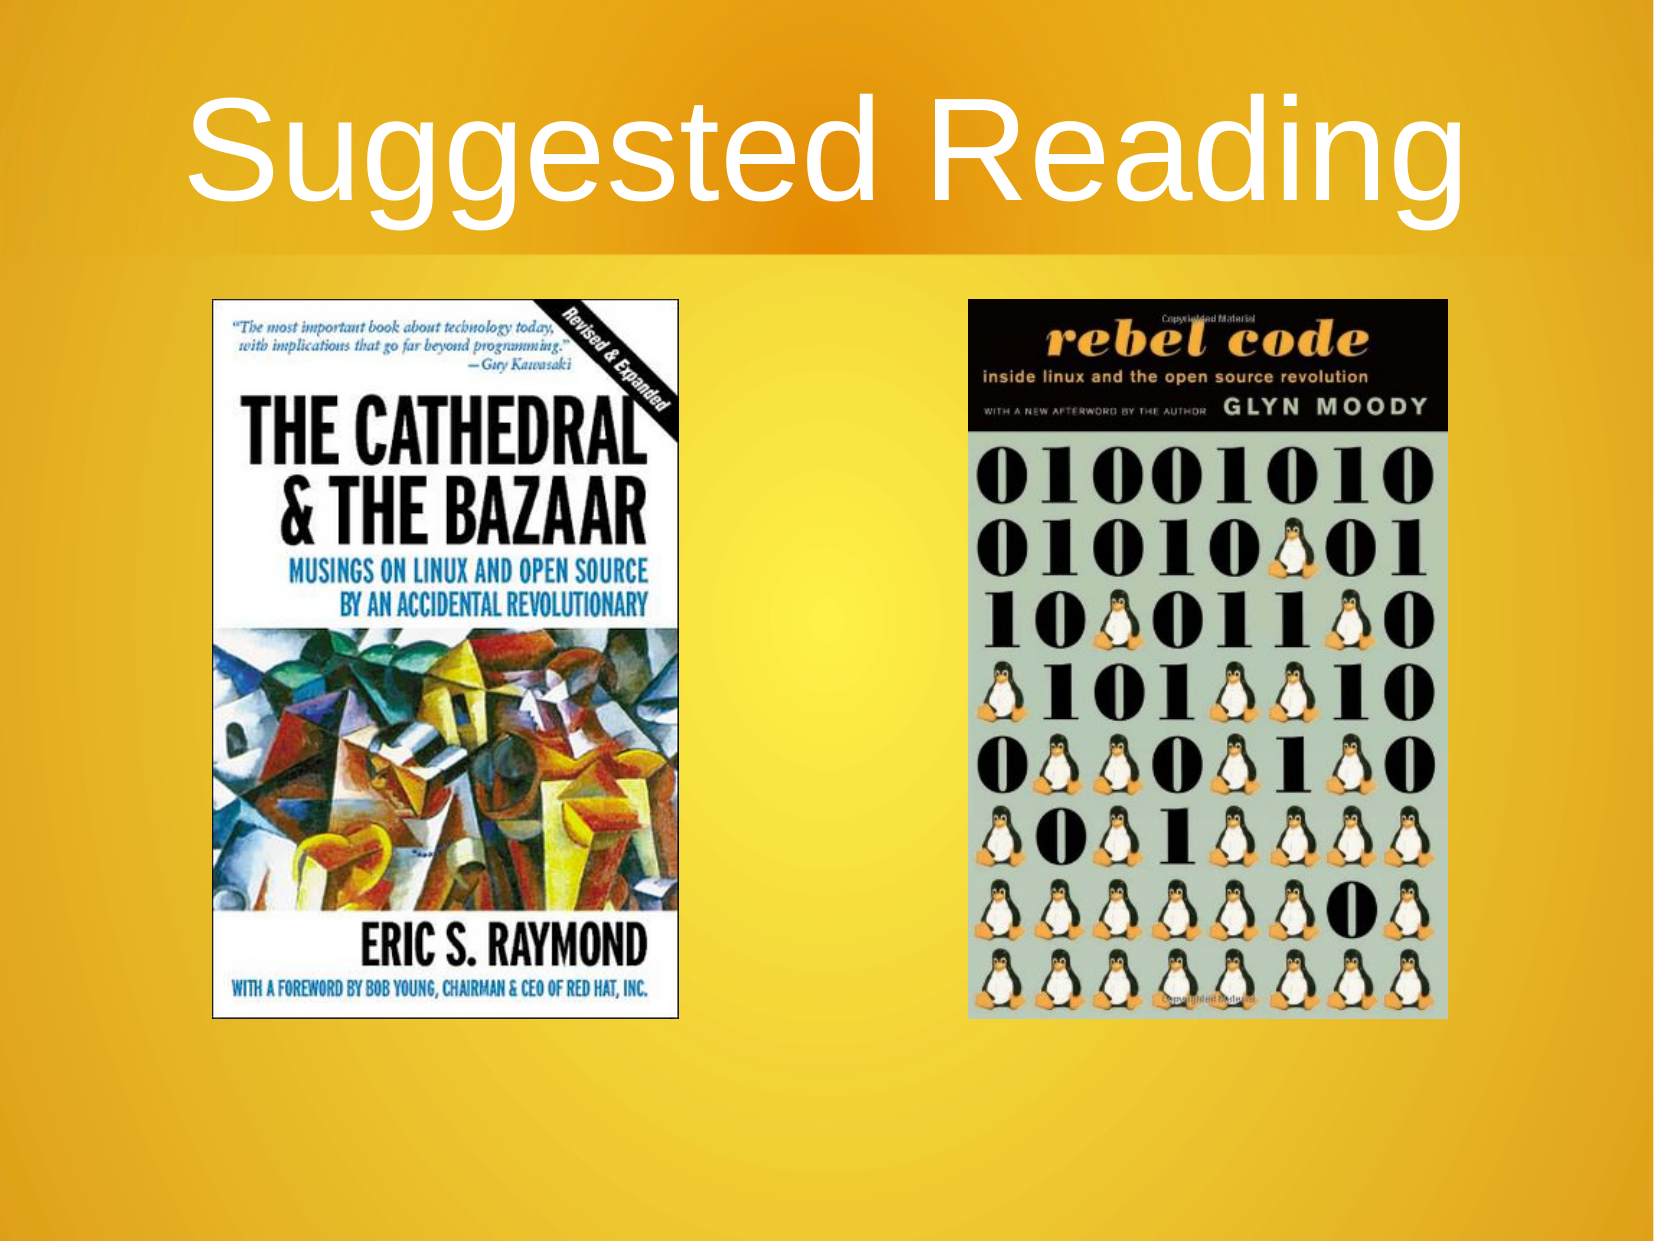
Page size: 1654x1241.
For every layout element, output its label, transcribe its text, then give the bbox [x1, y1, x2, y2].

title Suggested Reading [82, 47, 1571, 252]
picture [0, 0, 1654, 1241]
